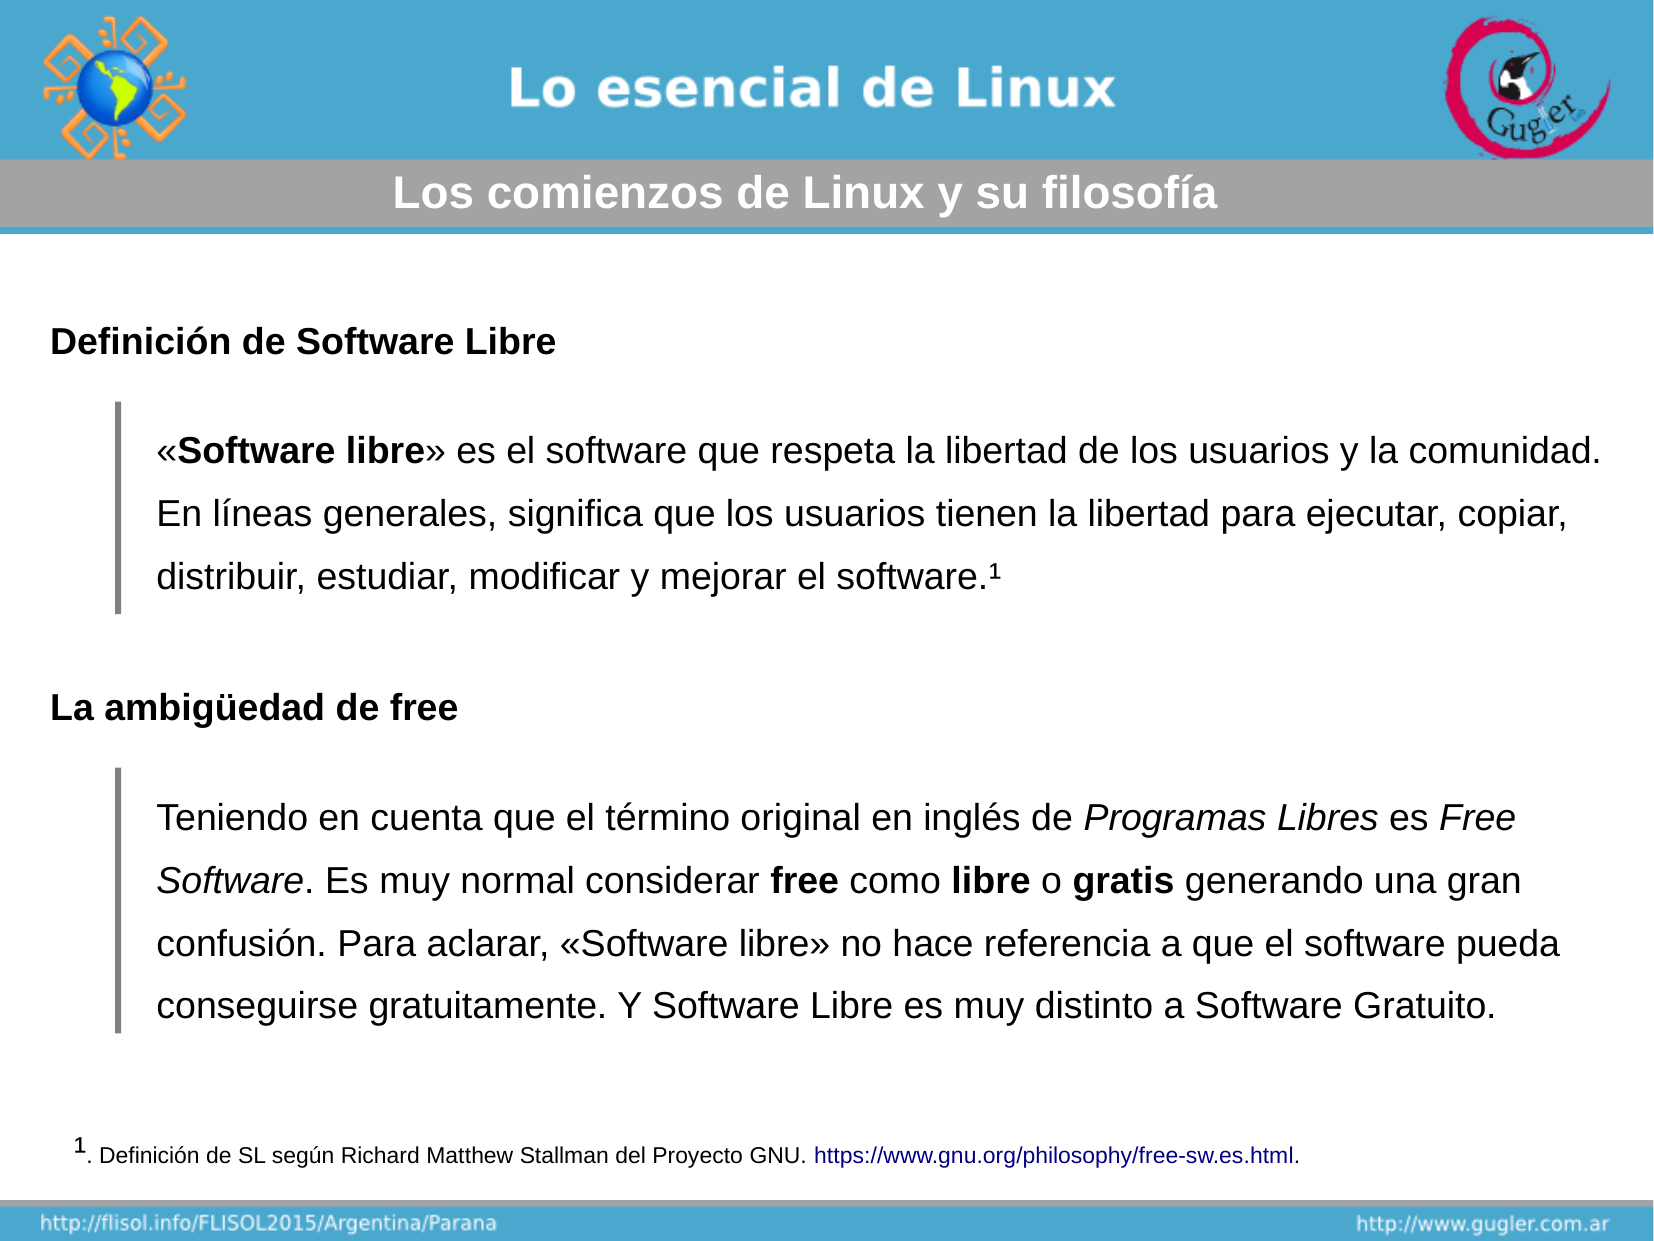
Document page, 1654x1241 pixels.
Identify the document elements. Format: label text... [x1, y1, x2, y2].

text_box ¹. Definición de SL según Richard Matthew Stallman del Proyecto GNU. https://www.gnu.org/philosophy/free-sw.es.html. [59, 1122, 1316, 1179]
text_box Los comienzos de Linux y su filosofía [378, 159, 1241, 226]
text_box Definición de Software Libre [35, 312, 1619, 370]
picture [0, 0, 1654, 234]
text_box La ambigüedad de free [35, 679, 1619, 736]
picture [0, 1200, 1654, 1241]
text_box Teniendo en cuenta que el término original en inglés de Programas Libres es Free Software. Es muy normal considerar free como libre o gratis generando una gran confusión. Para aclarar, «Software libre» no hace referencia a que el software pueda conseguirse gratuitamente. Y Software Libre es muy distinto a Software Gratuito. [141, 767, 1630, 1014]
text_box «Software libre» es el software que respeta la libertad de los usuarios y la comunidad. En líneas generales, significa que los usuarios tienen la libertad para ejecutar, copiar, distribuir, estudiar, modificar y mejorar el software.¹ [141, 401, 1630, 585]
